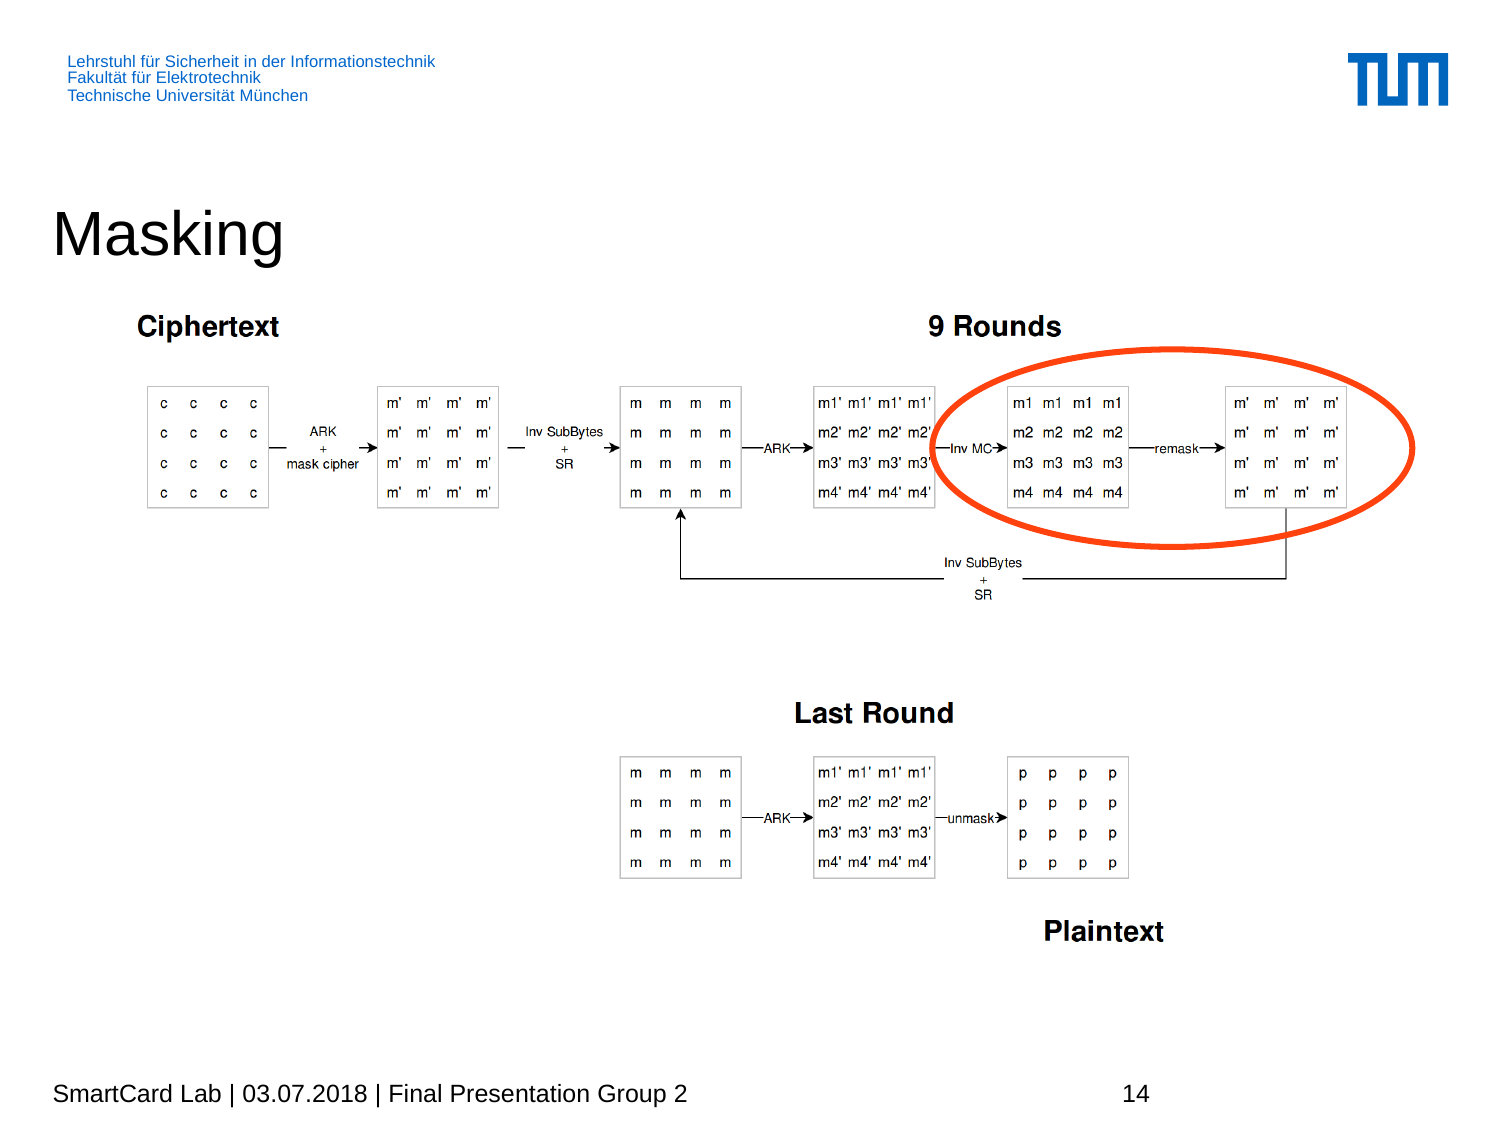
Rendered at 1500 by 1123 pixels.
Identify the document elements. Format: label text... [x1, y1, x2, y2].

title Masking [52, 192, 1453, 268]
picture [135, 299, 1348, 956]
text_box <number> [1122, 1062, 1459, 1123]
picture [936, 353, 1348, 543]
text_box SmartCard Lab | 03.07.2018 | Final Presentation Group 2 [52, 1062, 1116, 1123]
